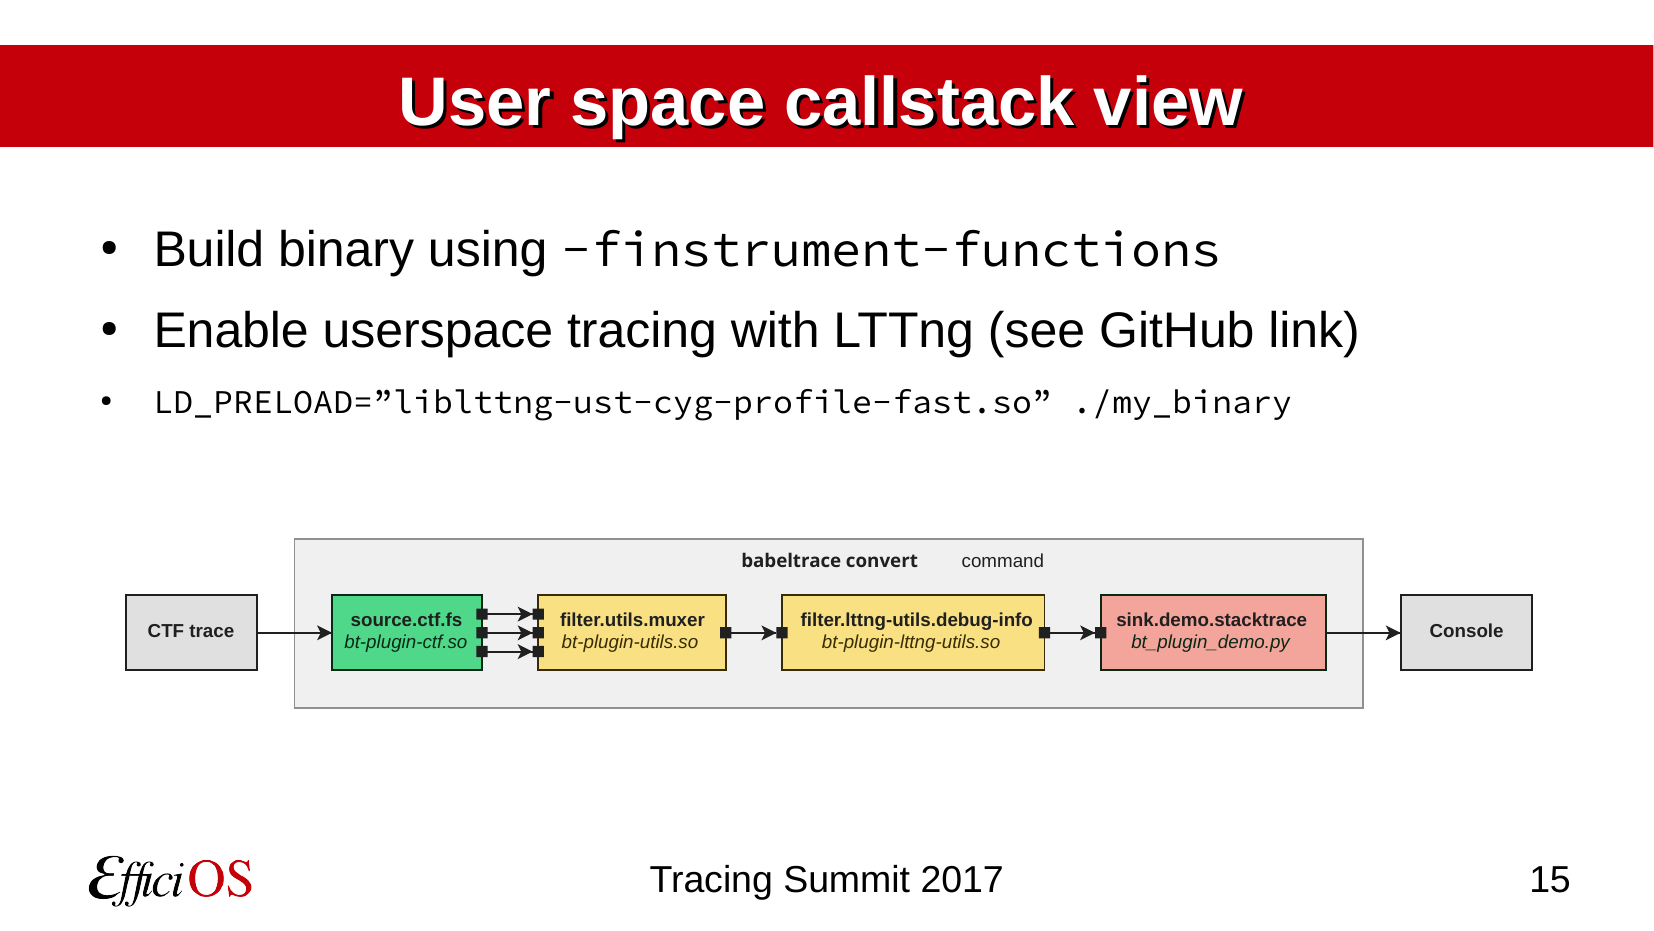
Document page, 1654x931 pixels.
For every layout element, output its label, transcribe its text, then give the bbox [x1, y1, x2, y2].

picture [124, 537, 1534, 710]
picture [82, 853, 260, 910]
title User space callstack view [76, 24, 1565, 180]
list Build binary using -finstrument-functions Enable userspace tracing with LTTng (see GitHub link) LD_PRELOAD=”liblttng-ust-cyg-profile-fast.so” ./my_binary [82, 217, 1571, 758]
